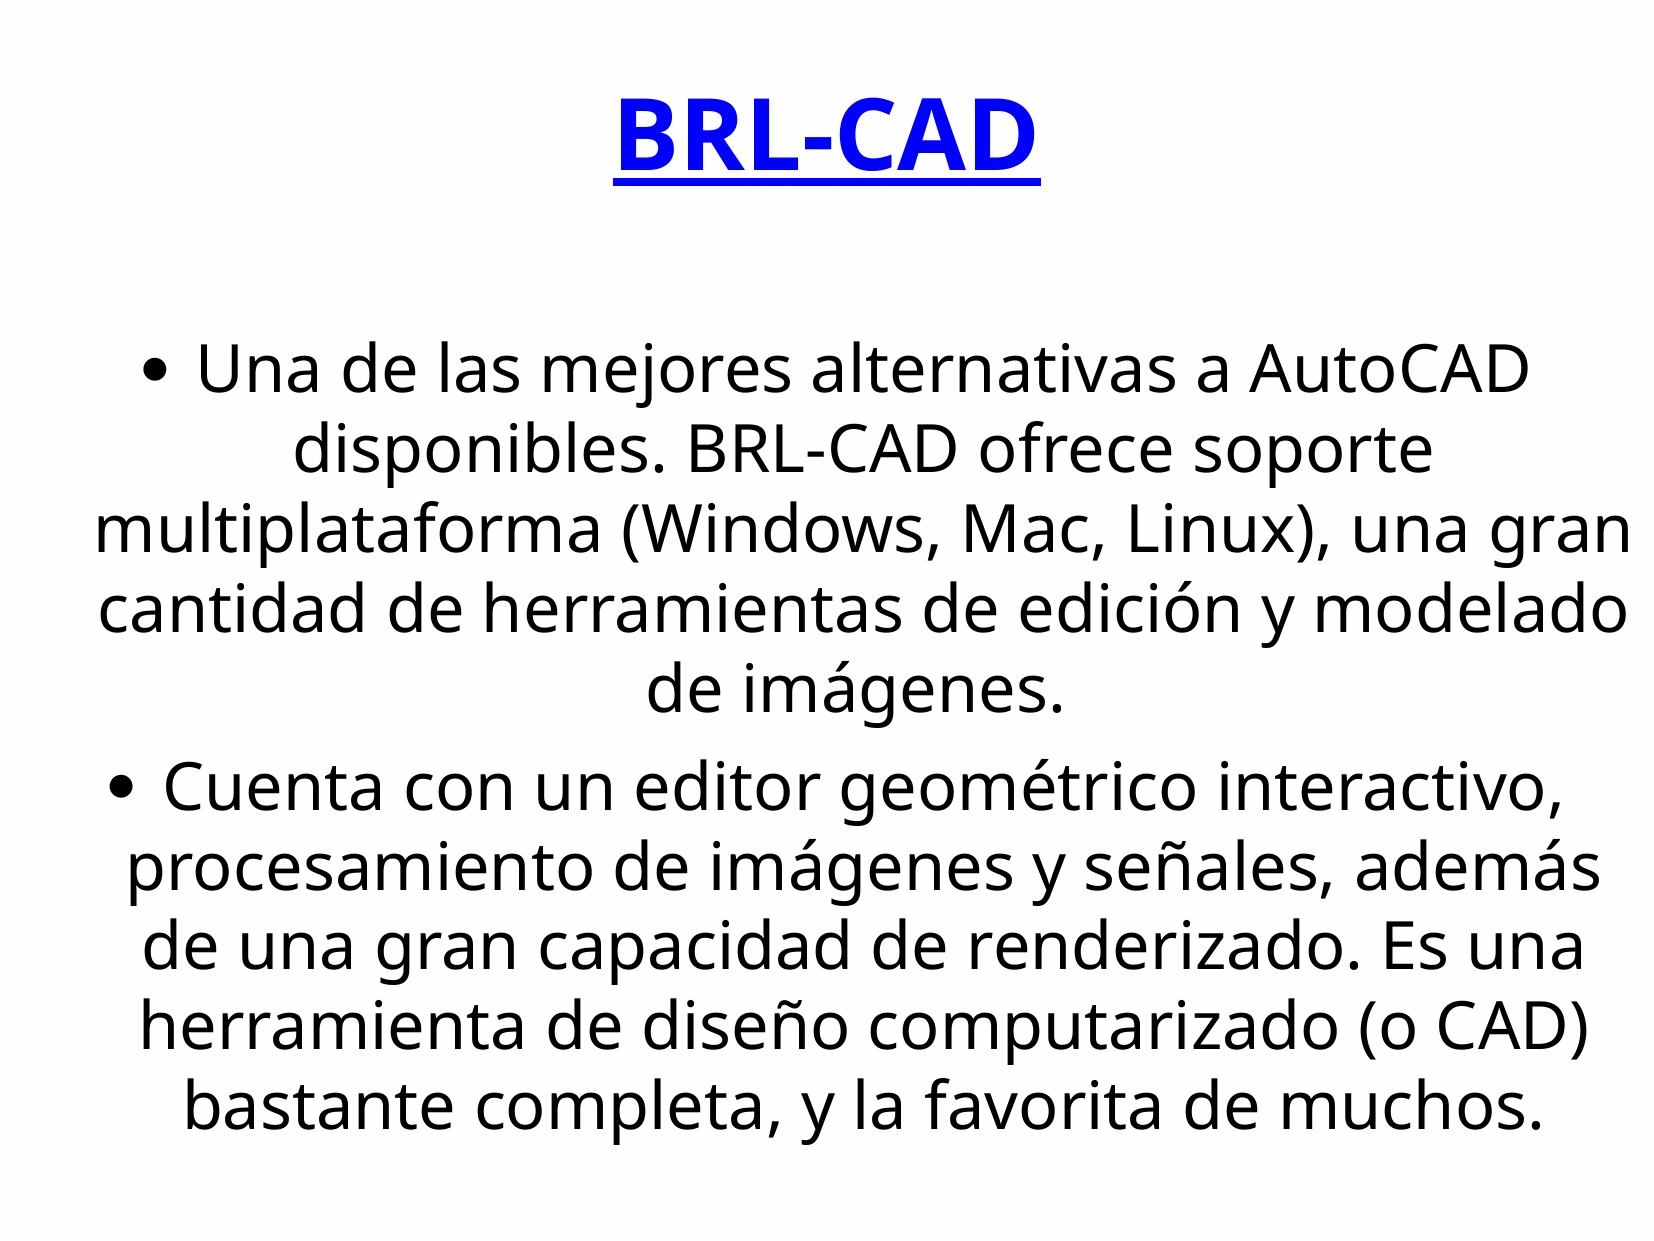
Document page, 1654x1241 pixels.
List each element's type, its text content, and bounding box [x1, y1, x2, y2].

list Una de las mejores alternativas a AutoCAD disponibles. BRL-CAD ofrece soporte multiplataforma (Windows, Mac, Linux), una gran cantidad de herramientas de edición y modelado de imágenes. Cuenta con un editor geométrico interactivo, procesamiento de imágenes y señales, además de una gran capacidad de renderizado. Es una herramienta de diseño computarizado (o CAD) bastante completa, y la favorita de muchos. [19, 228, 1654, 1241]
title BRL-CAD [82, 49, 1571, 228]
